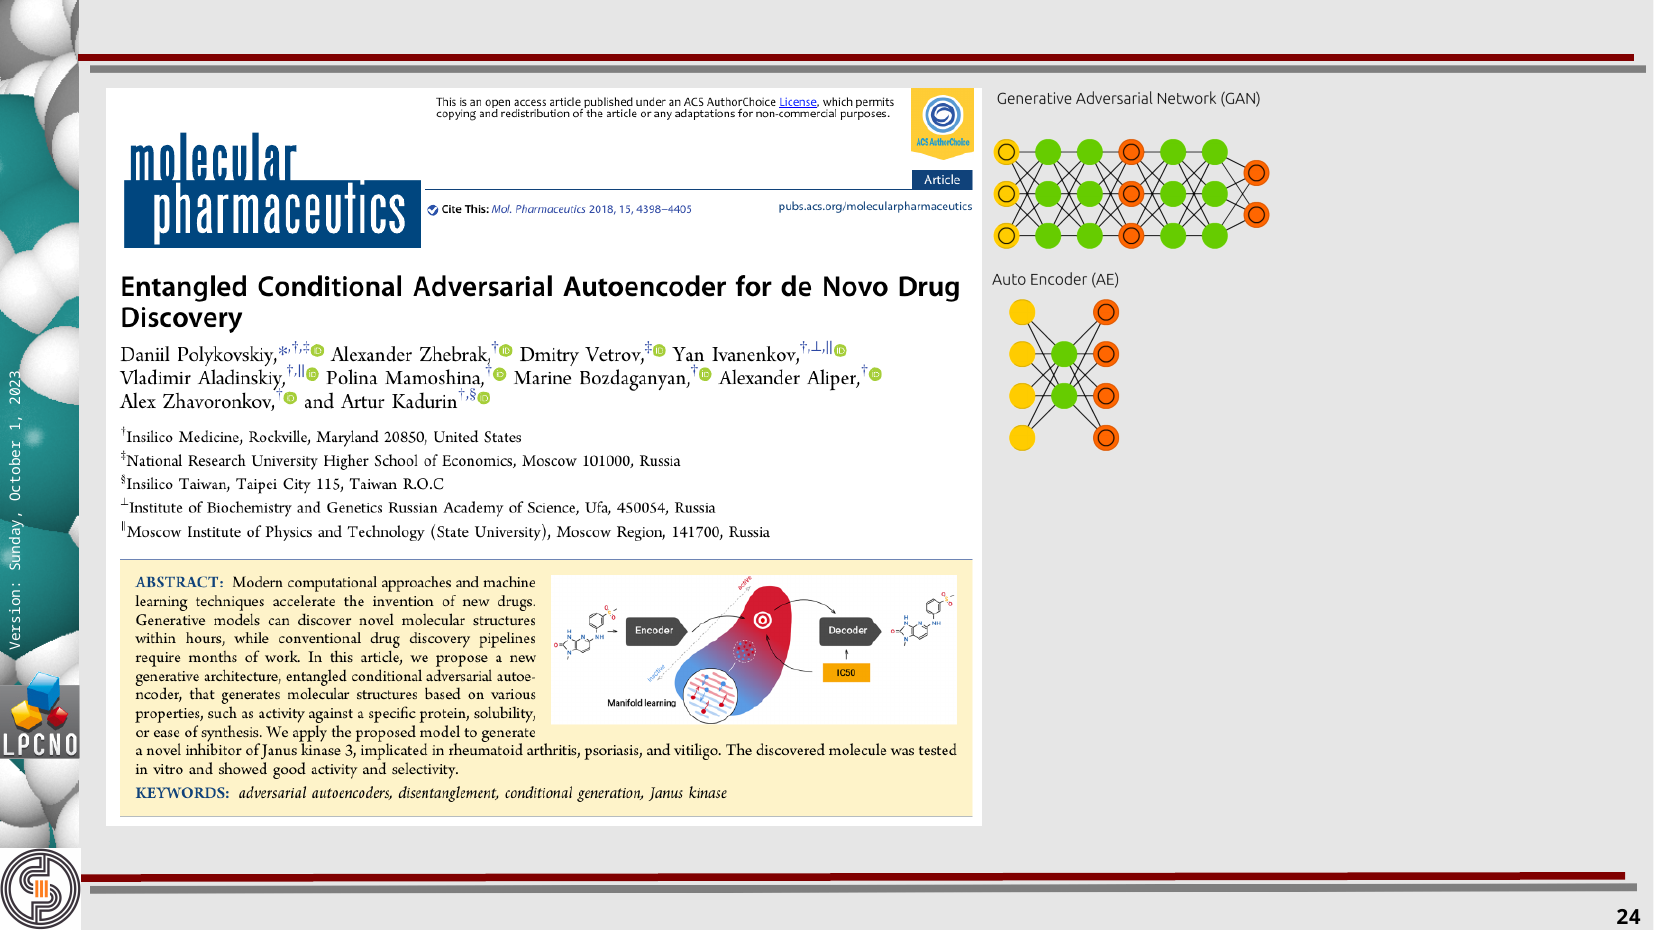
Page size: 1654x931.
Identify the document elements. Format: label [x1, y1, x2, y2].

picture [106, 88, 982, 826]
picture [0, 0, 81, 930]
picture [984, 263, 1136, 460]
picture [993, 91, 1270, 249]
